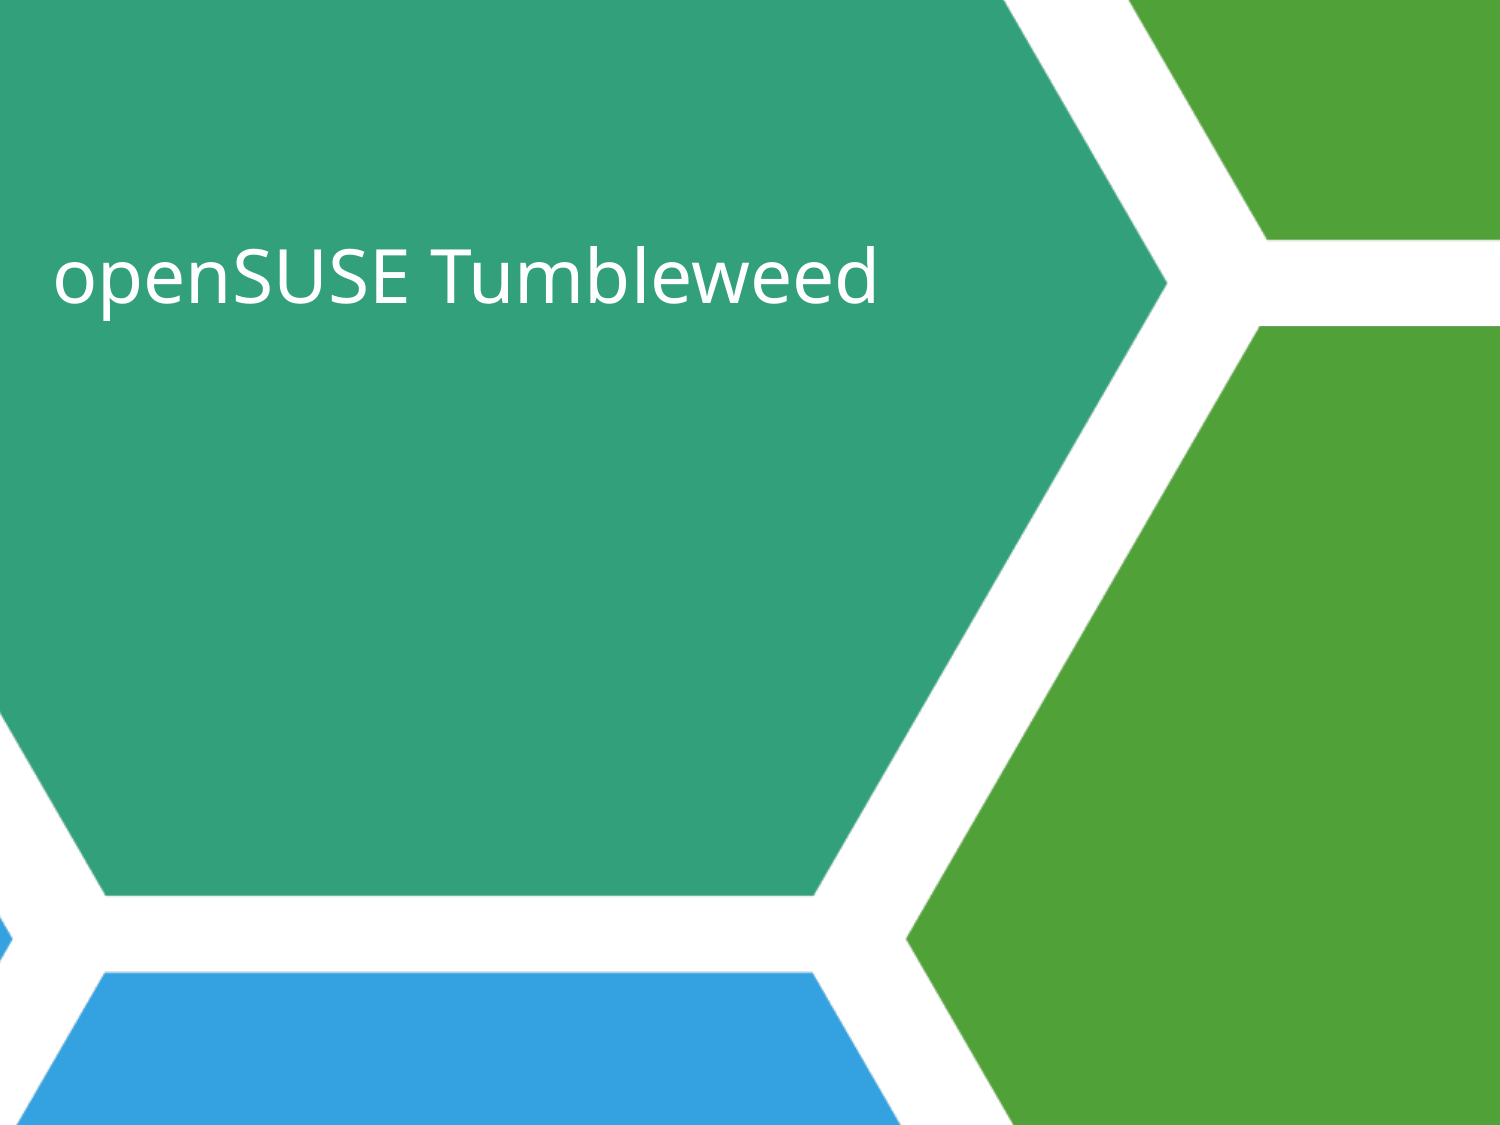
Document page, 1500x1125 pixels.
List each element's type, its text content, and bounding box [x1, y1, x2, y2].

title openSUSE Tumbleweed [52, 147, 1099, 401]
picture [0, 0, 1500, 1125]
